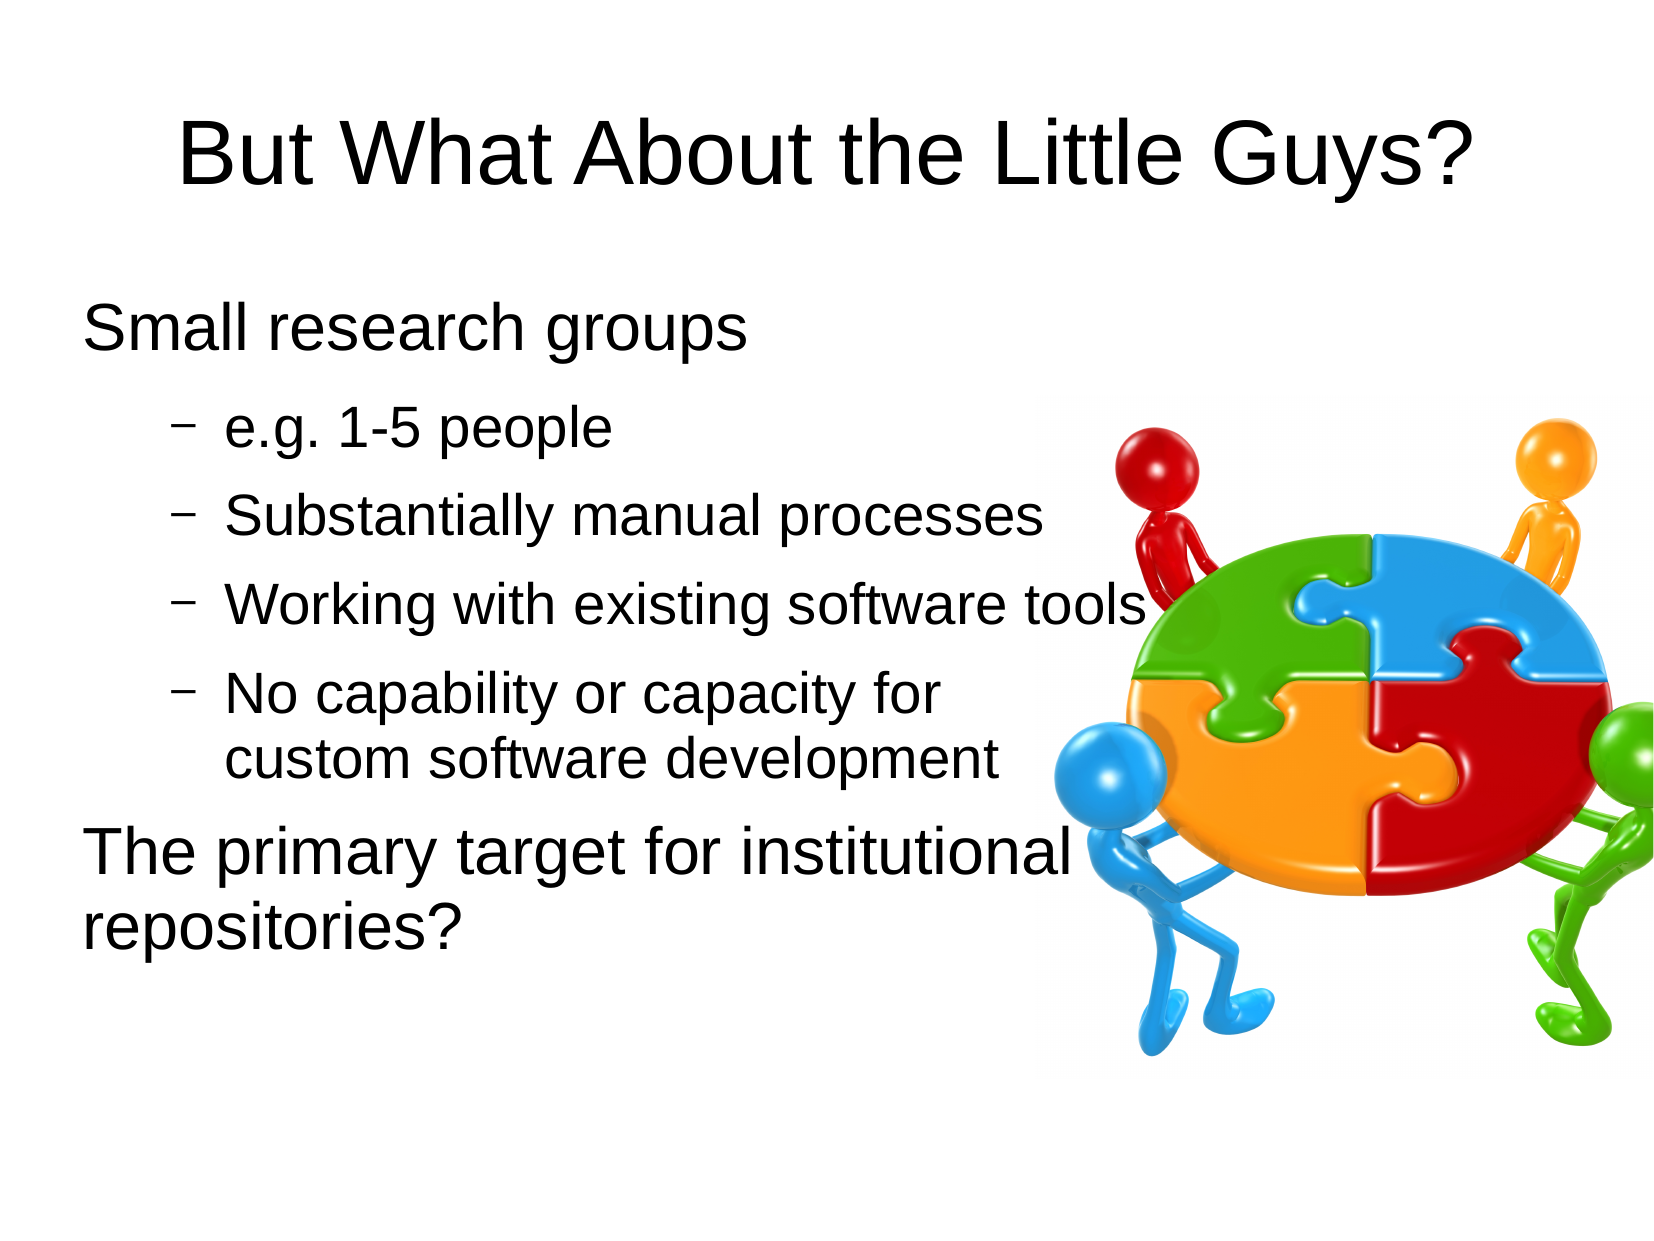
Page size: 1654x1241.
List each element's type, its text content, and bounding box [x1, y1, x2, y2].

picture [1152, 395, 1654, 1079]
list Small research groups e.g. 1-5 people Substantially manual processes Working with existing software tools No capability or capacity for custom software development The primary target for institutional repositories? [82, 290, 1152, 1109]
title But What About the Little Guys? [82, 49, 1571, 257]
